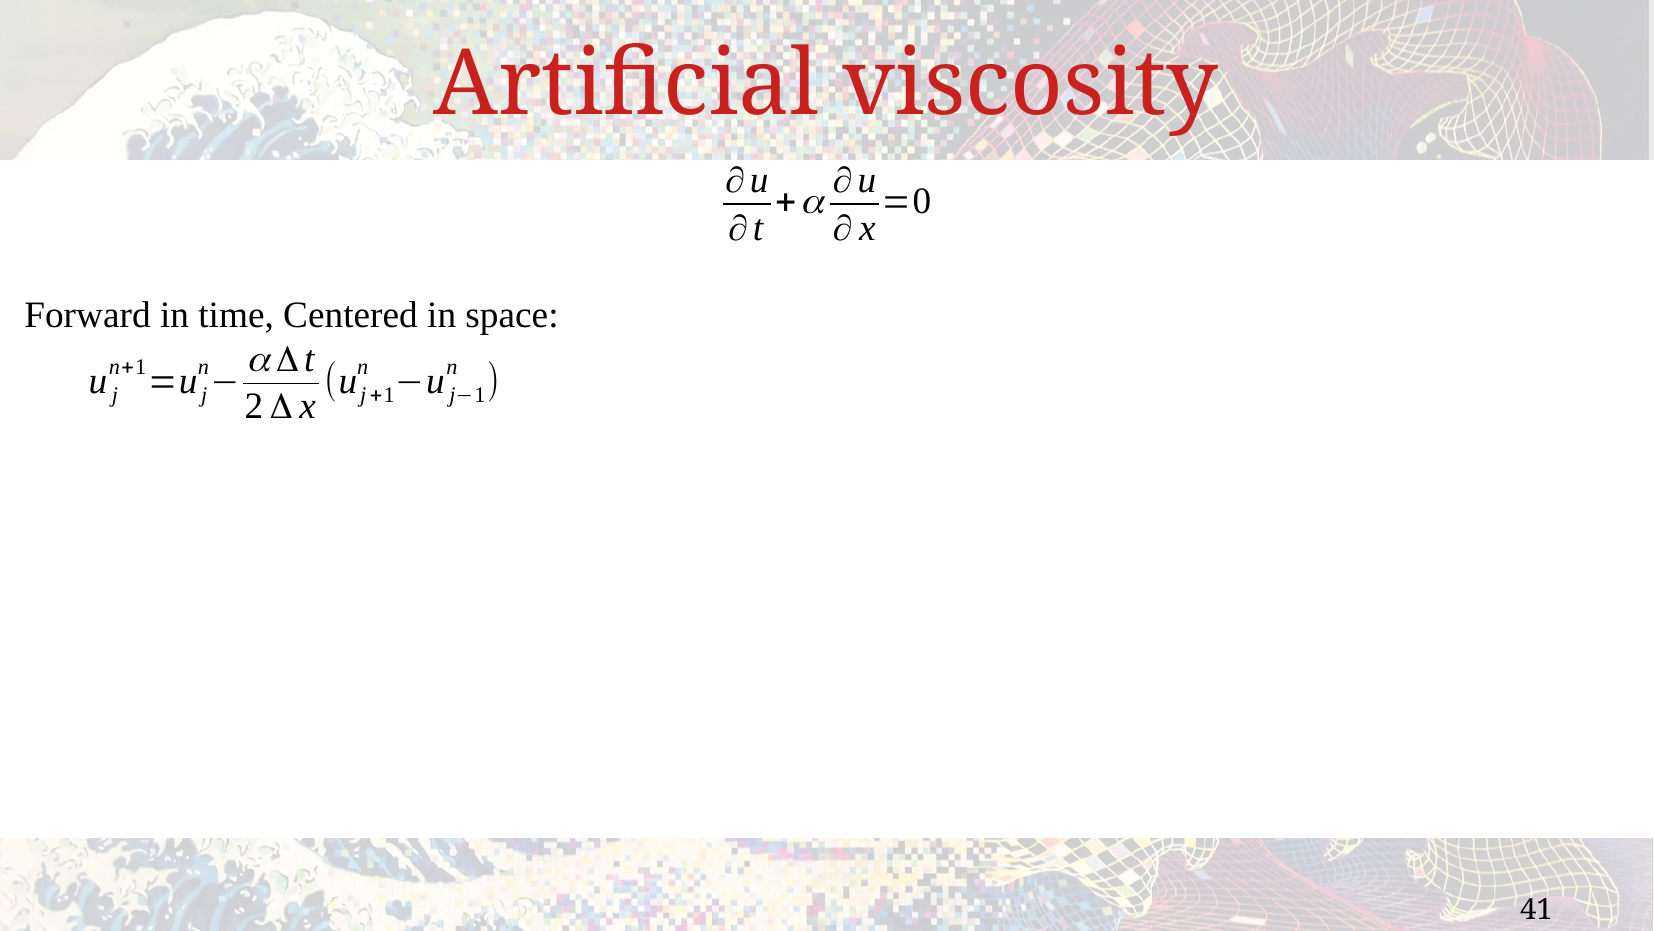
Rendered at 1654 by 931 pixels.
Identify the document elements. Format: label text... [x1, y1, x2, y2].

chart [715, 159, 939, 248]
chart [18, 295, 570, 427]
title Artificial viscosity [0, 33, 1654, 126]
